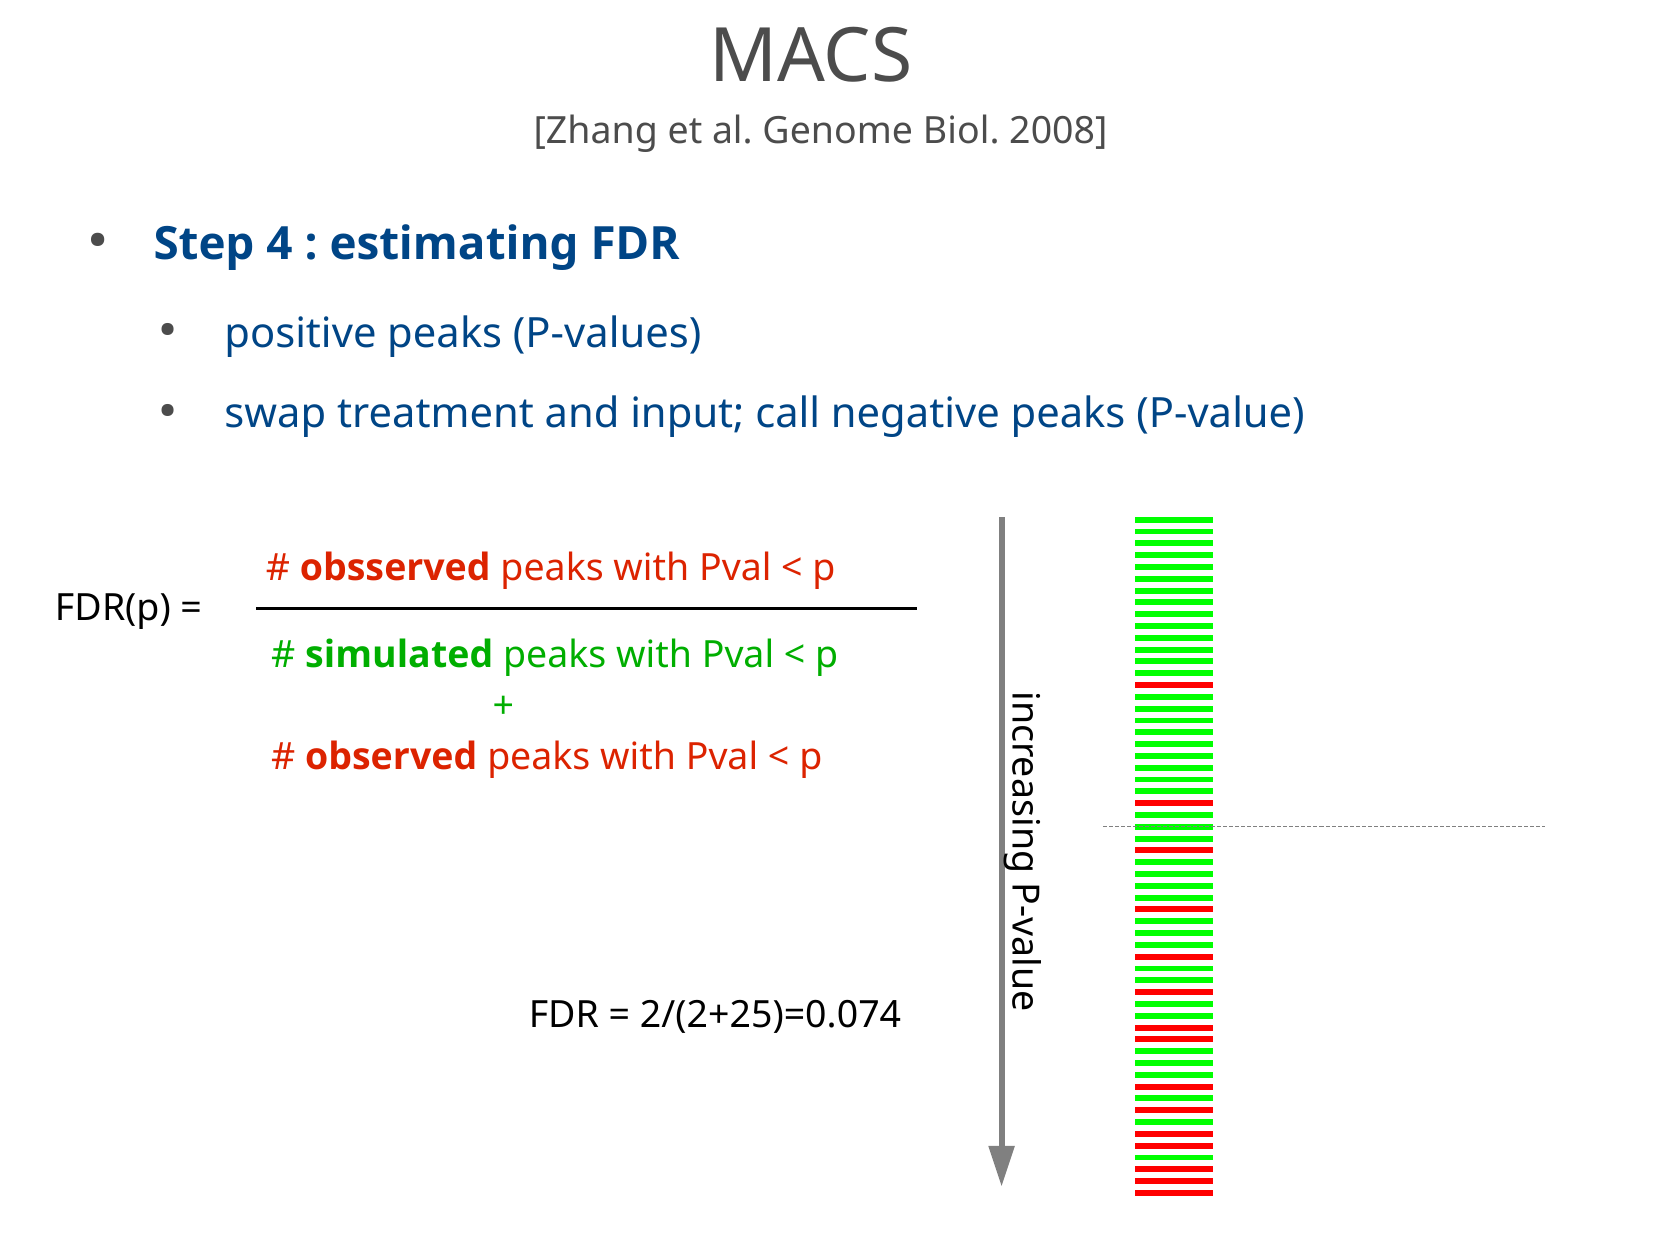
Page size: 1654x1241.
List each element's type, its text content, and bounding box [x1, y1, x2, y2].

list Step 4 : estimating FDR positive peaks (P-values) swap treatment and input; call negative peaks (P-value) [70, 210, 1526, 930]
text_box FDR(p) = [40, 573, 317, 633]
text_box FDR = 2/(2+25)=0.074 [513, 980, 983, 1040]
text_box # obsserved peaks with Pval < p [251, 532, 967, 599]
text_box # simulated peaks with Pval < p + # observed peaks with Pval < p [256, 620, 926, 812]
title MACS [Zhang et al. Genome Biol. 2008] [76, 2, 1565, 154]
